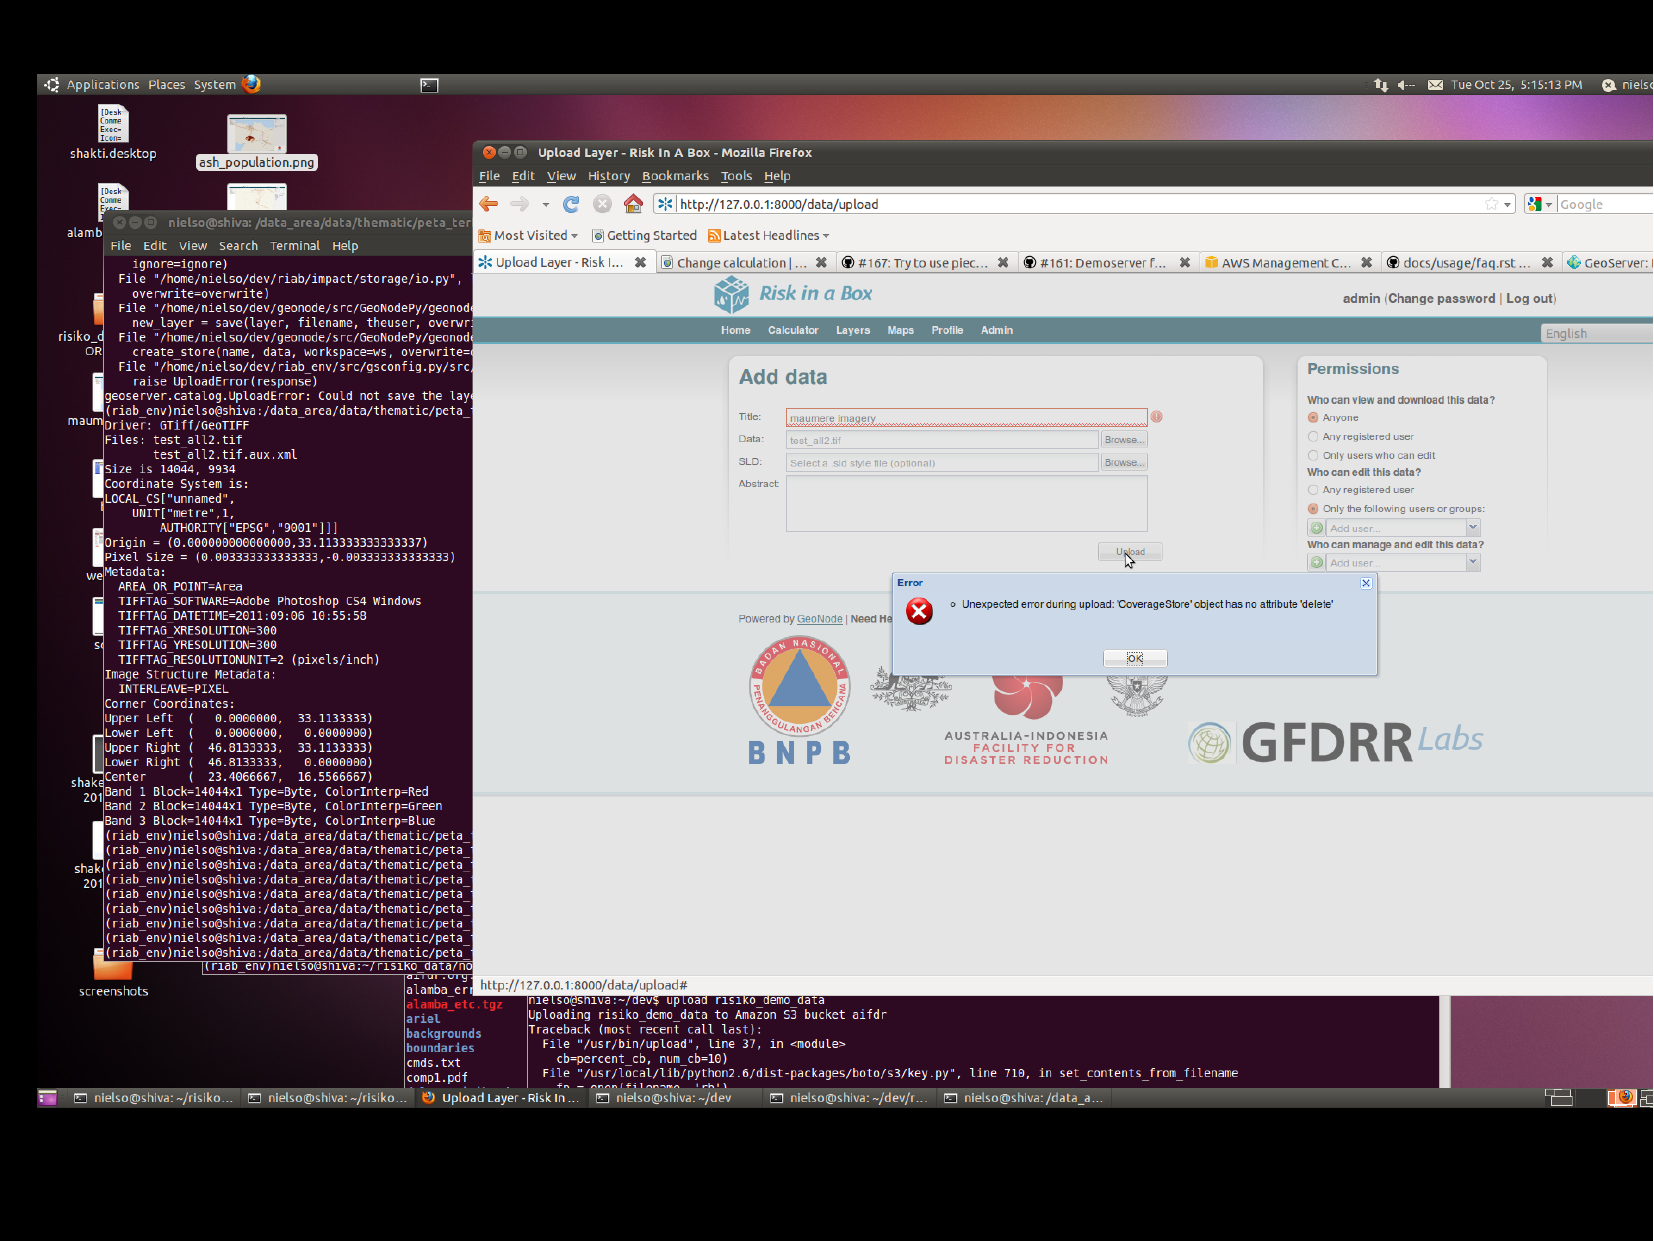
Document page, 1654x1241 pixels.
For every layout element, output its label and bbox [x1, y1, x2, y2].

picture [37, 74, 1653, 1109]
